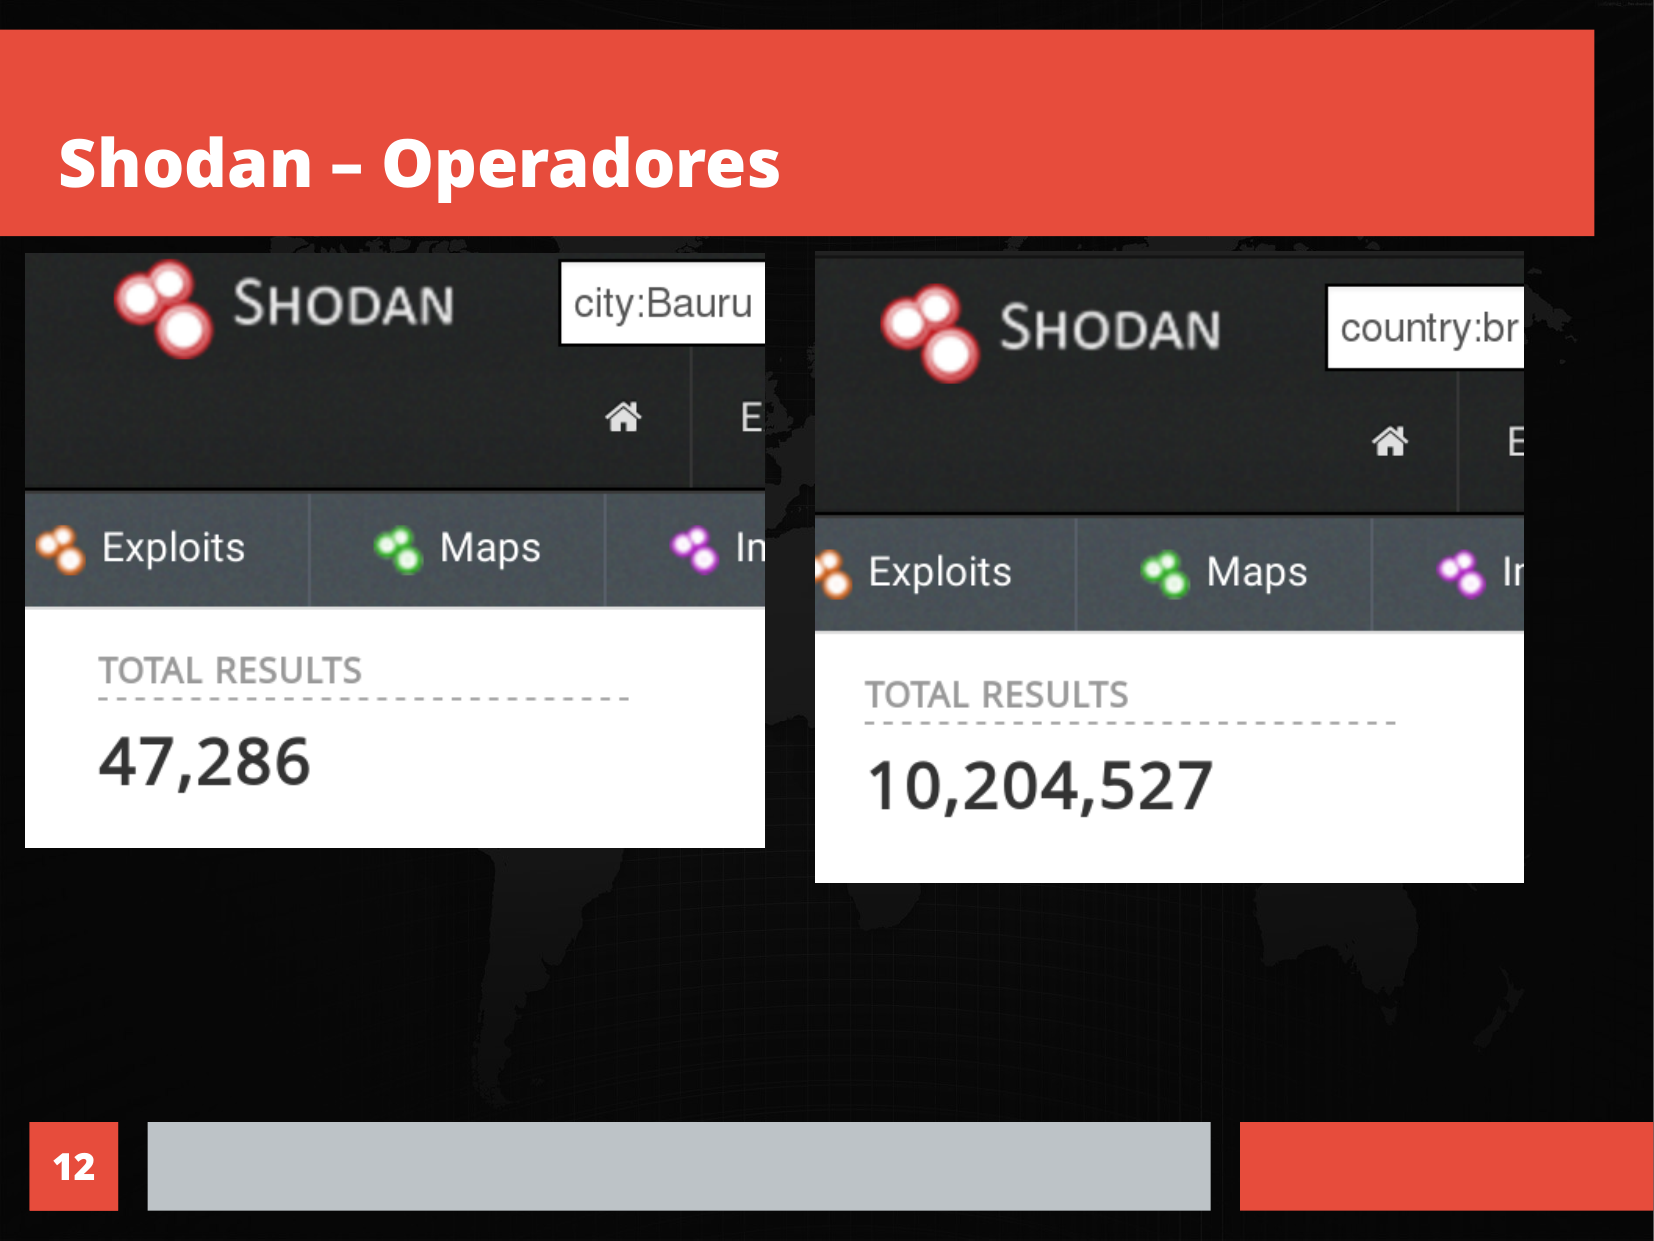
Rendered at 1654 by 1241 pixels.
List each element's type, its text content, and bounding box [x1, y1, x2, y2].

picture [0, 0, 1654, 1241]
list [59, 324, 1565, 1093]
title Shodan – Operadores [59, 59, 1595, 207]
